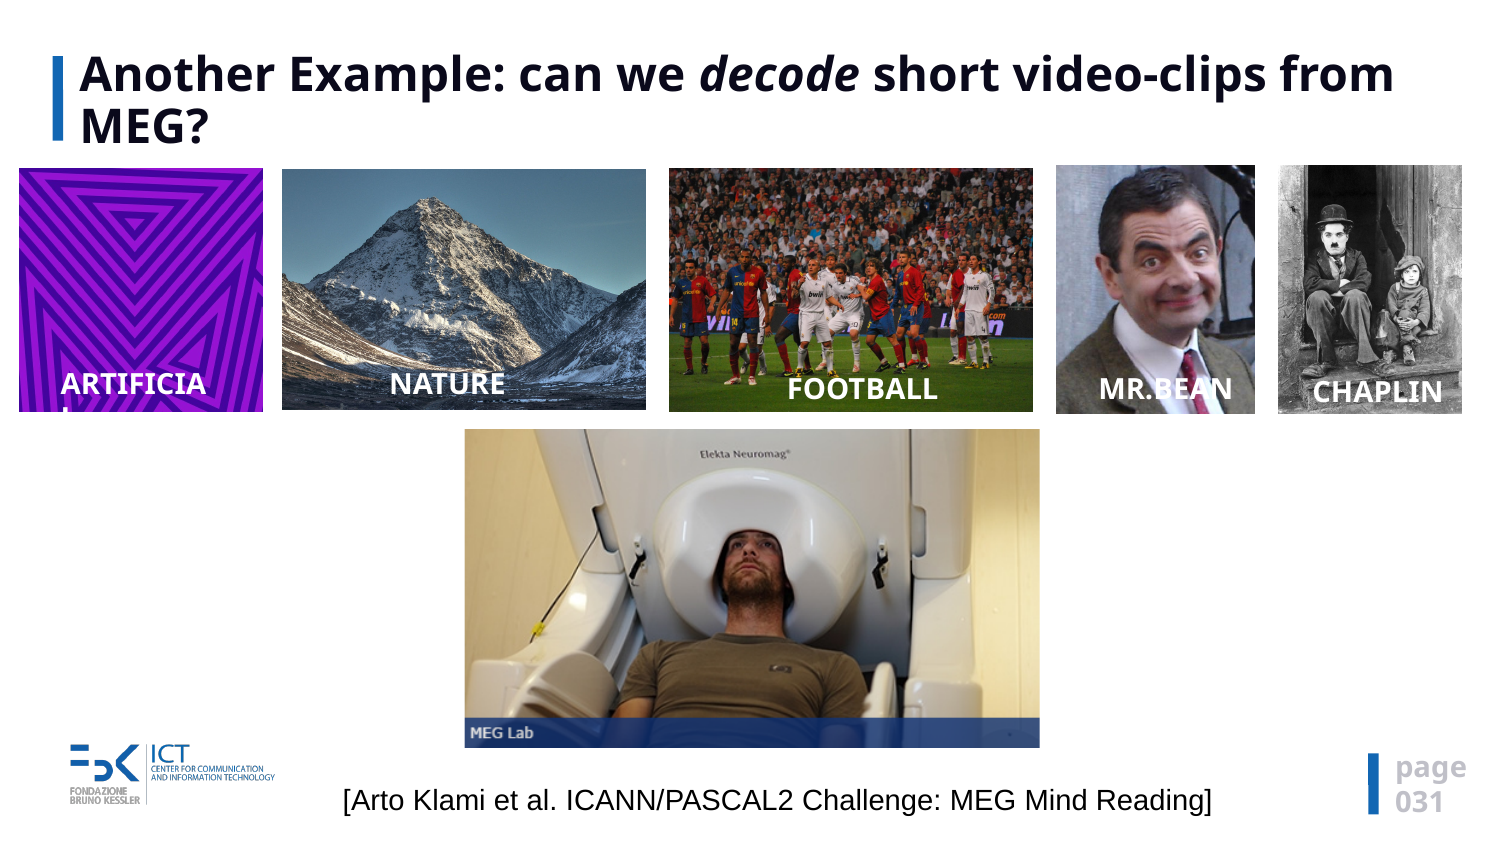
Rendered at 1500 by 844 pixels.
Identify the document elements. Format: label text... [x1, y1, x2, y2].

text_box ARTIFICIAL [45, 349, 230, 394]
picture [460, 429, 1040, 748]
picture [19, 168, 263, 412]
picture [669, 168, 1033, 412]
text_box CHAPLIN [1297, 357, 1481, 402]
title Another Example: can we decode short video-clips from MEG? [71, 46, 1493, 157]
picture [1056, 165, 1255, 414]
picture [57, 728, 290, 815]
text_box NATURE [395, 378, 404, 394]
text_box NATURE [374, 349, 530, 394]
text_box CHAPLIN [1425, 386, 1434, 402]
text_box FOOTBALL [771, 354, 956, 399]
picture [1278, 165, 1462, 414]
slide_number page 0<number> [1387, 744, 1500, 823]
text_box MR.BEAN [1083, 355, 1267, 400]
text_box [Arto Klami et al. ICANN/PASCAL2 Challenge: MEG Mind Reading] [327, 765, 1232, 840]
picture [282, 169, 646, 410]
